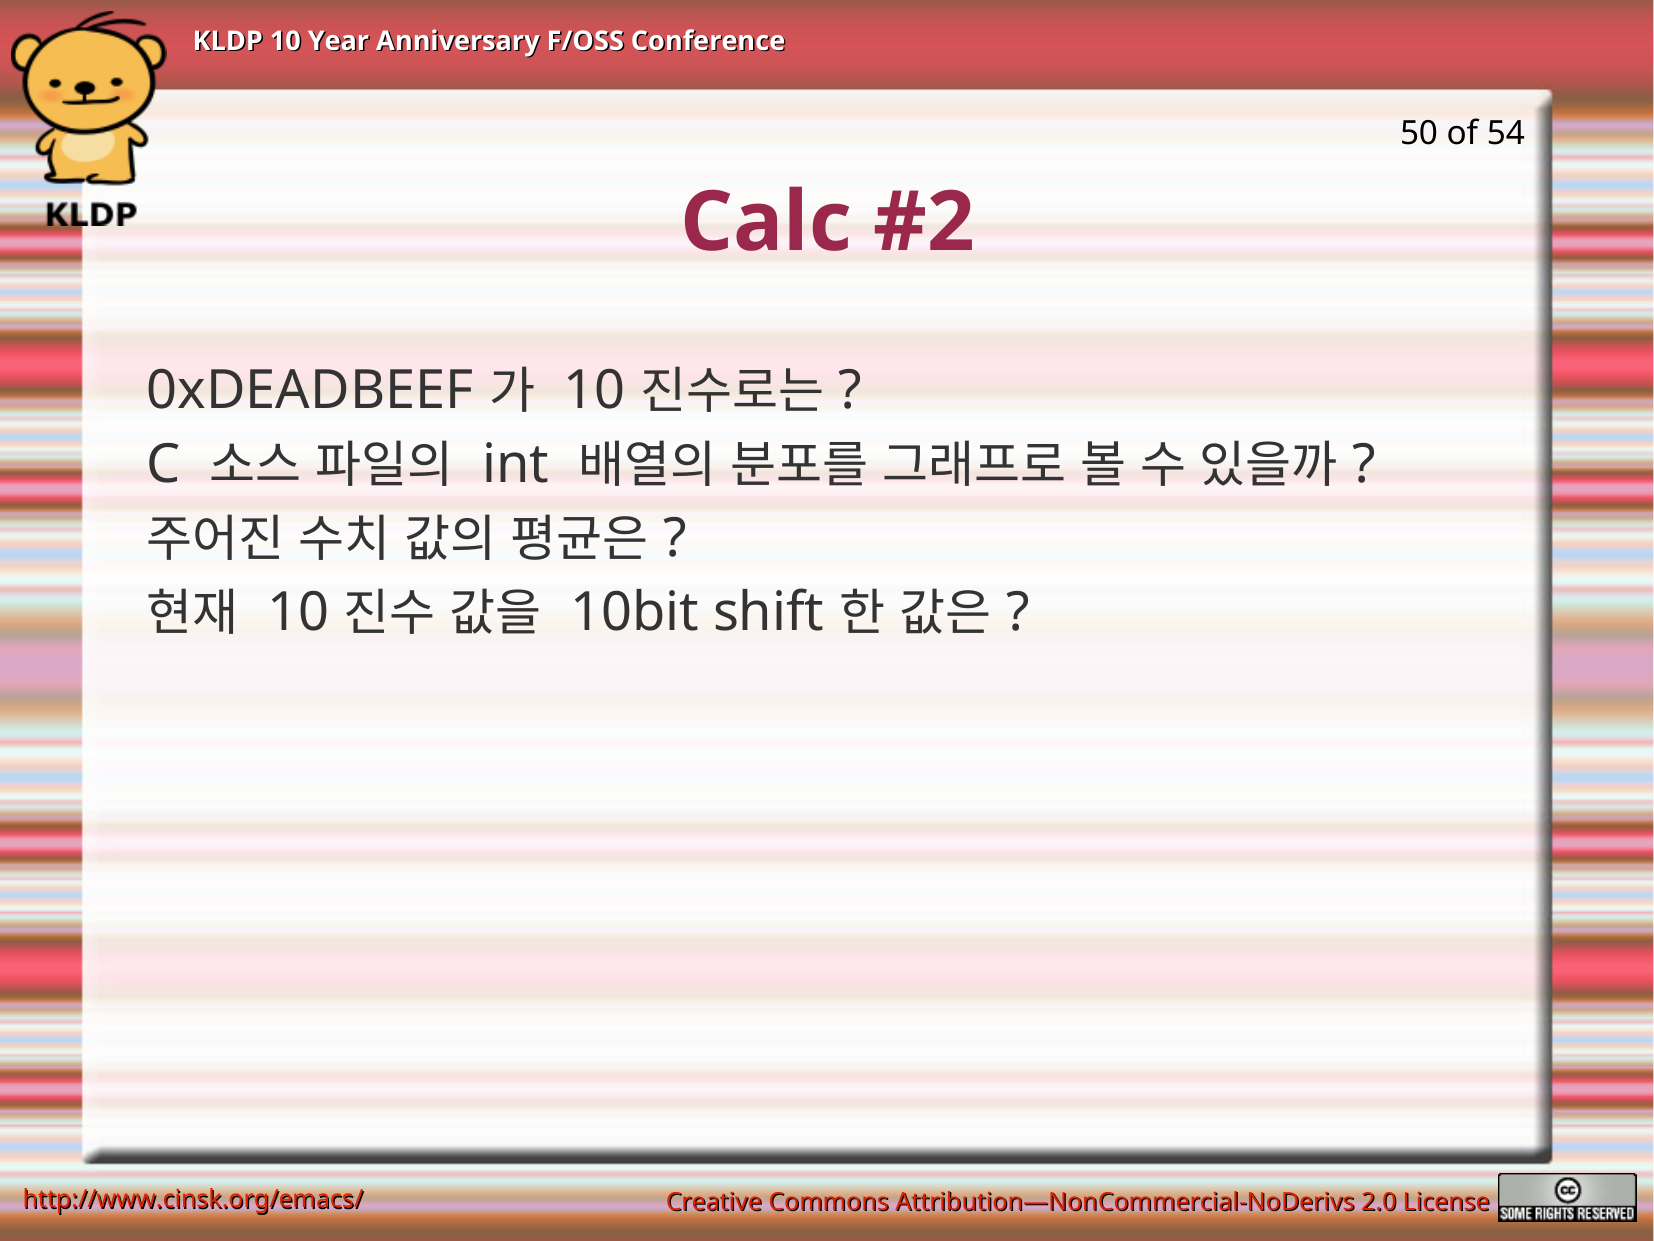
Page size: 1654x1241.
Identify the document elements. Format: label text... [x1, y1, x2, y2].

title Calc #2 [121, 114, 1534, 322]
list 0xDEADBEEF가 10진수로는? C 소스 파일의 int 배열의 분포를 그래프로 볼 수 있을까? 주어진 수치 값의 평균은? 현재 10진수 값을 10bit shift한 값은? [134, 350, 1516, 1133]
picture [0, 0, 1654, 1241]
